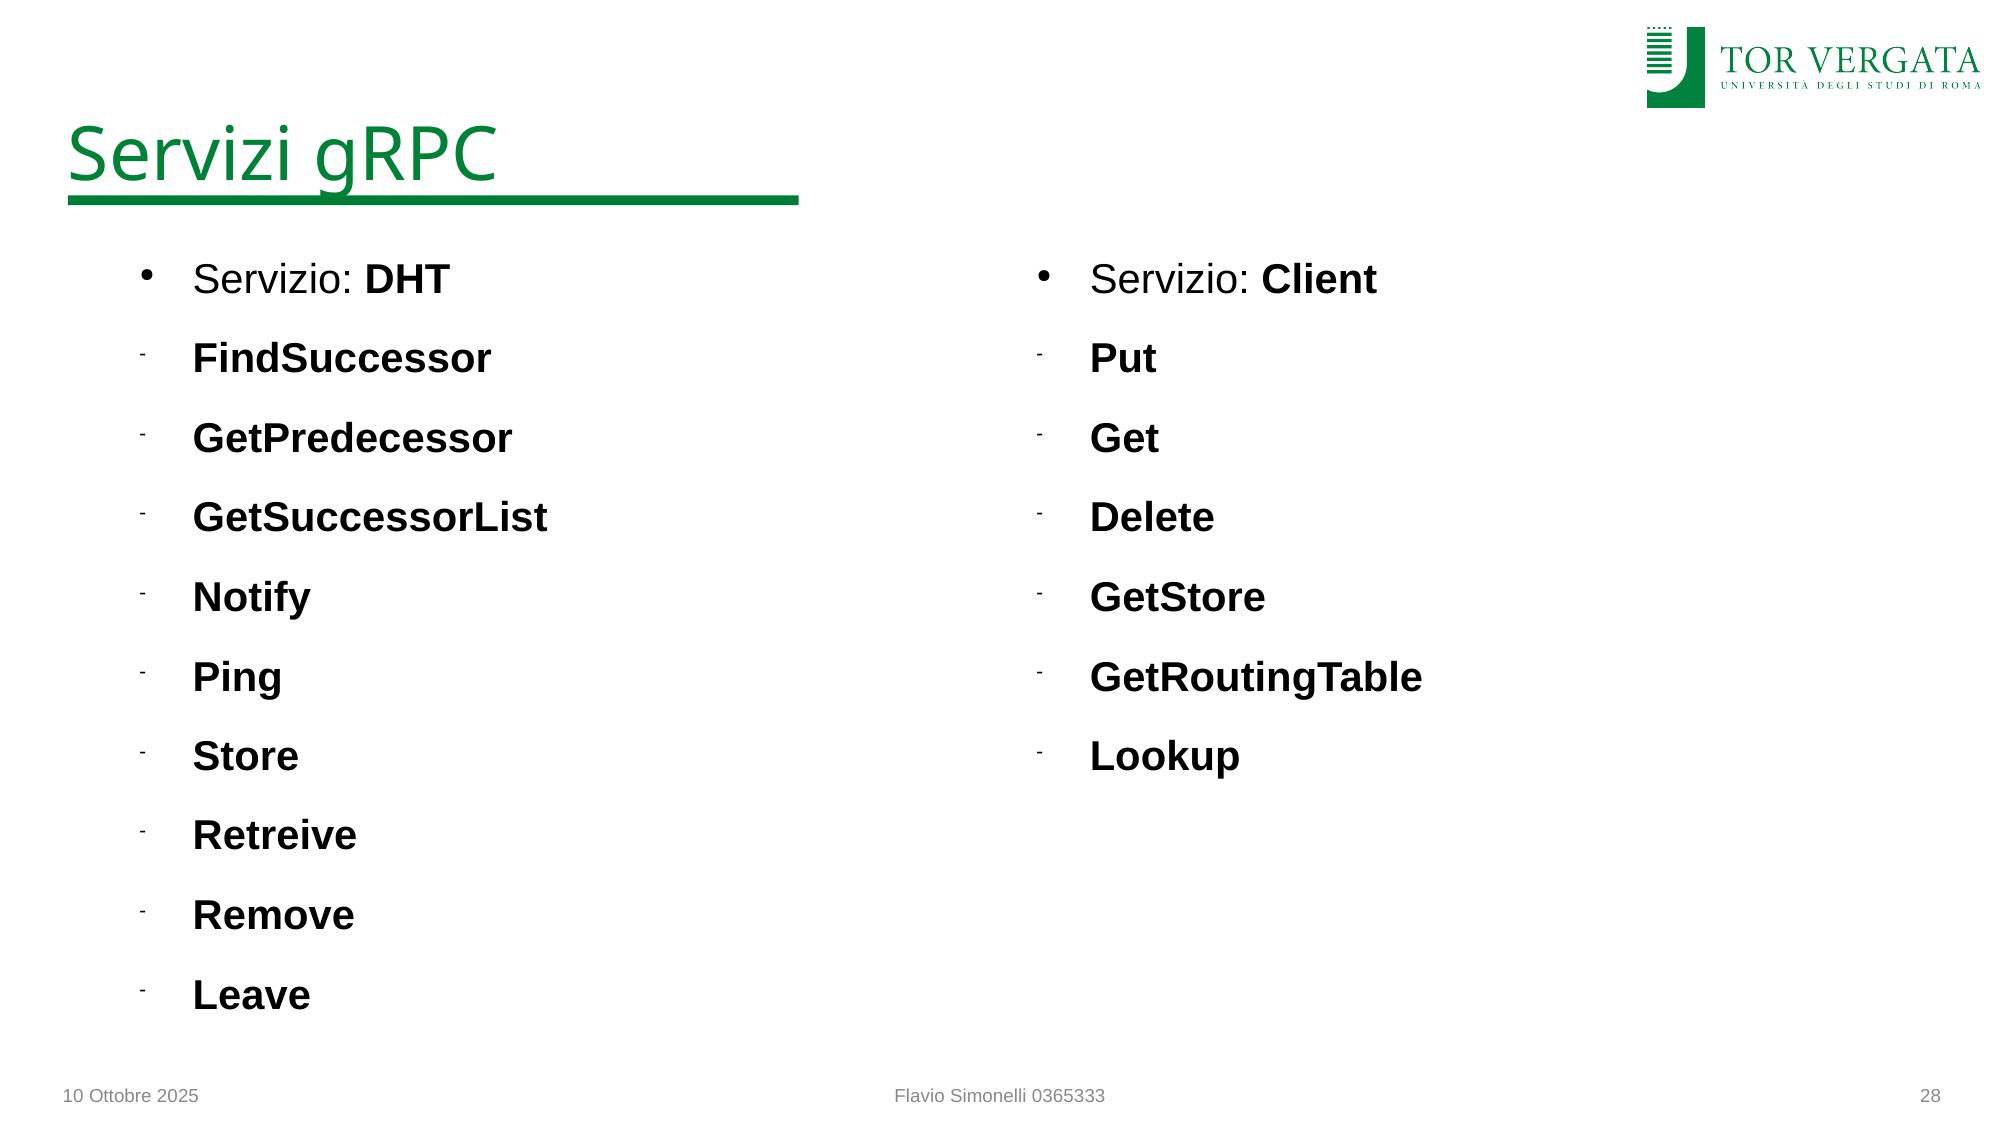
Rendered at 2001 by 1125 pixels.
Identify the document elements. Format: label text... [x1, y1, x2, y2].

footer Flavio Simonelli 0365333 [662, 1065, 1338, 1125]
picture [1647, 27, 1981, 51]
title Servizi gRPC [52, 51, 1981, 204]
list Servizio: DHT FindSuccessor GetPredecessor GetSuccessorList Notify Ping Store Retreive Remove Leave [106, 244, 975, 1063]
slide_number 10 Ottobre 2025 [47, 1065, 498, 1125]
list Servizio: Client Put Get Delete GetStore GetRoutingTable Lookup [1003, 244, 1872, 1063]
